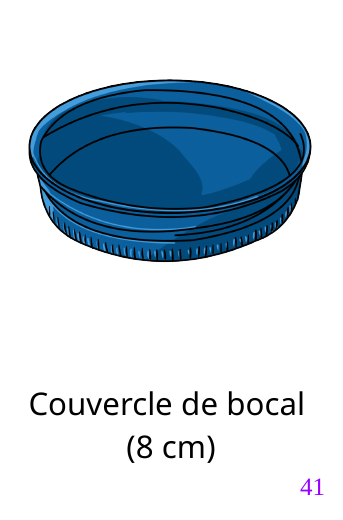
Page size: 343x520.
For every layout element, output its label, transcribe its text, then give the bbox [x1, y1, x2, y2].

text_box Couvercle de bocal (8 cm) [0, 374, 343, 463]
picture [0, 11, 343, 355]
